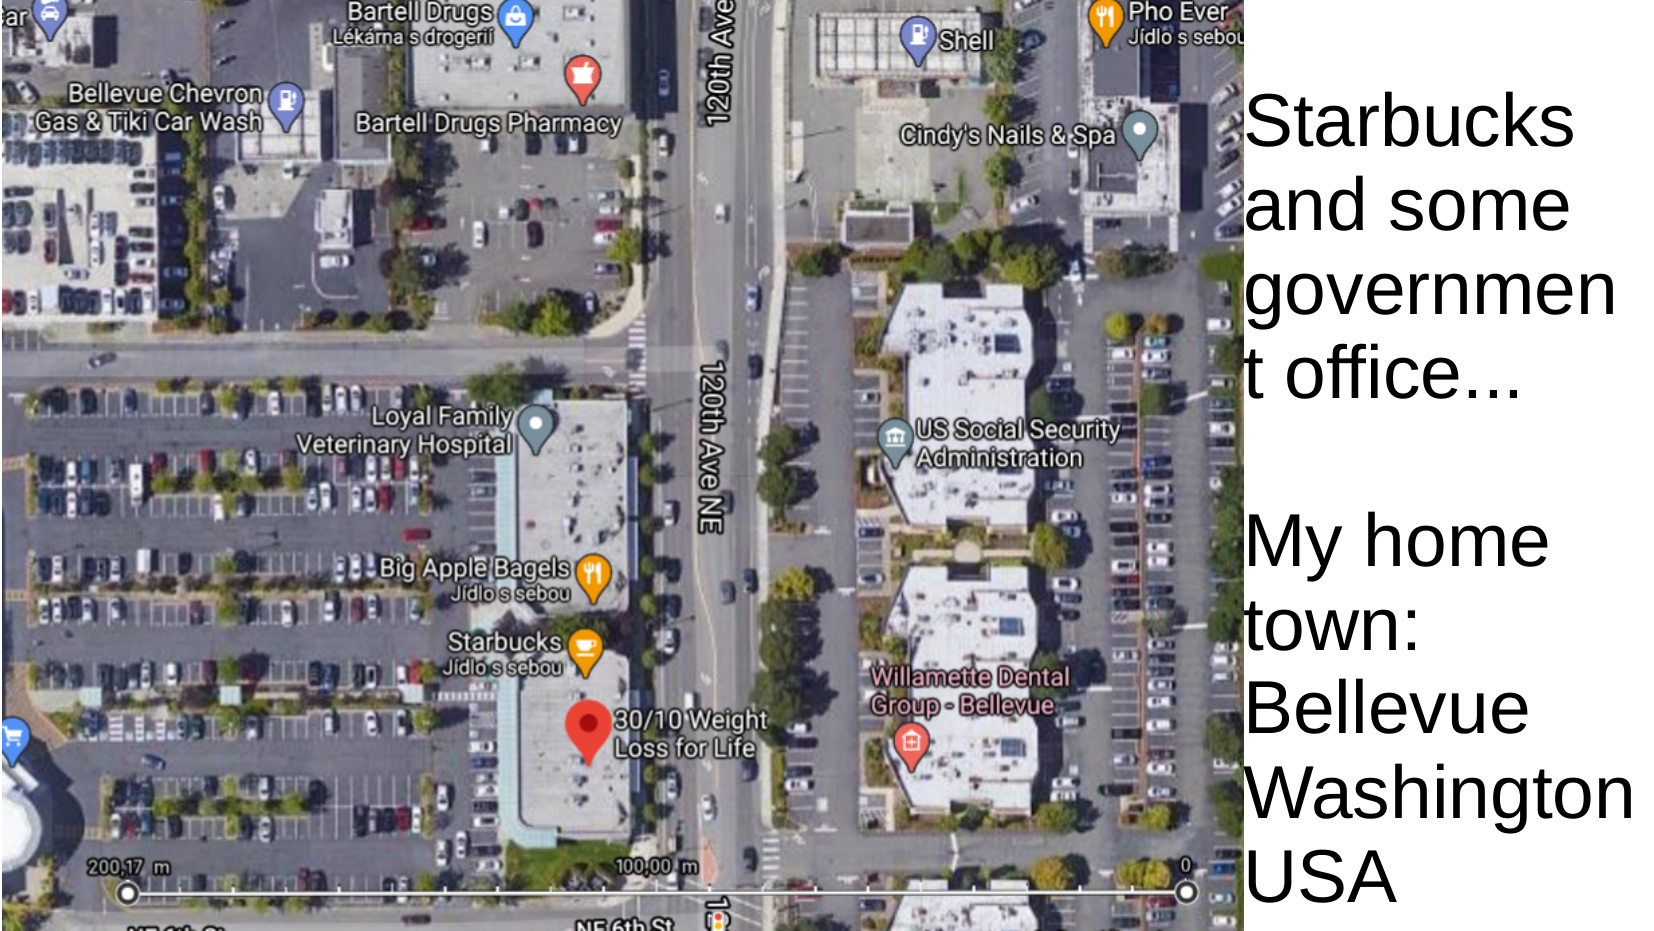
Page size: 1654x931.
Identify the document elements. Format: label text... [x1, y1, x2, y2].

text_box Starbucks and some government office... My home town: Bellevue Washington USA [1228, 70, 1654, 926]
picture [2, 0, 1244, 931]
